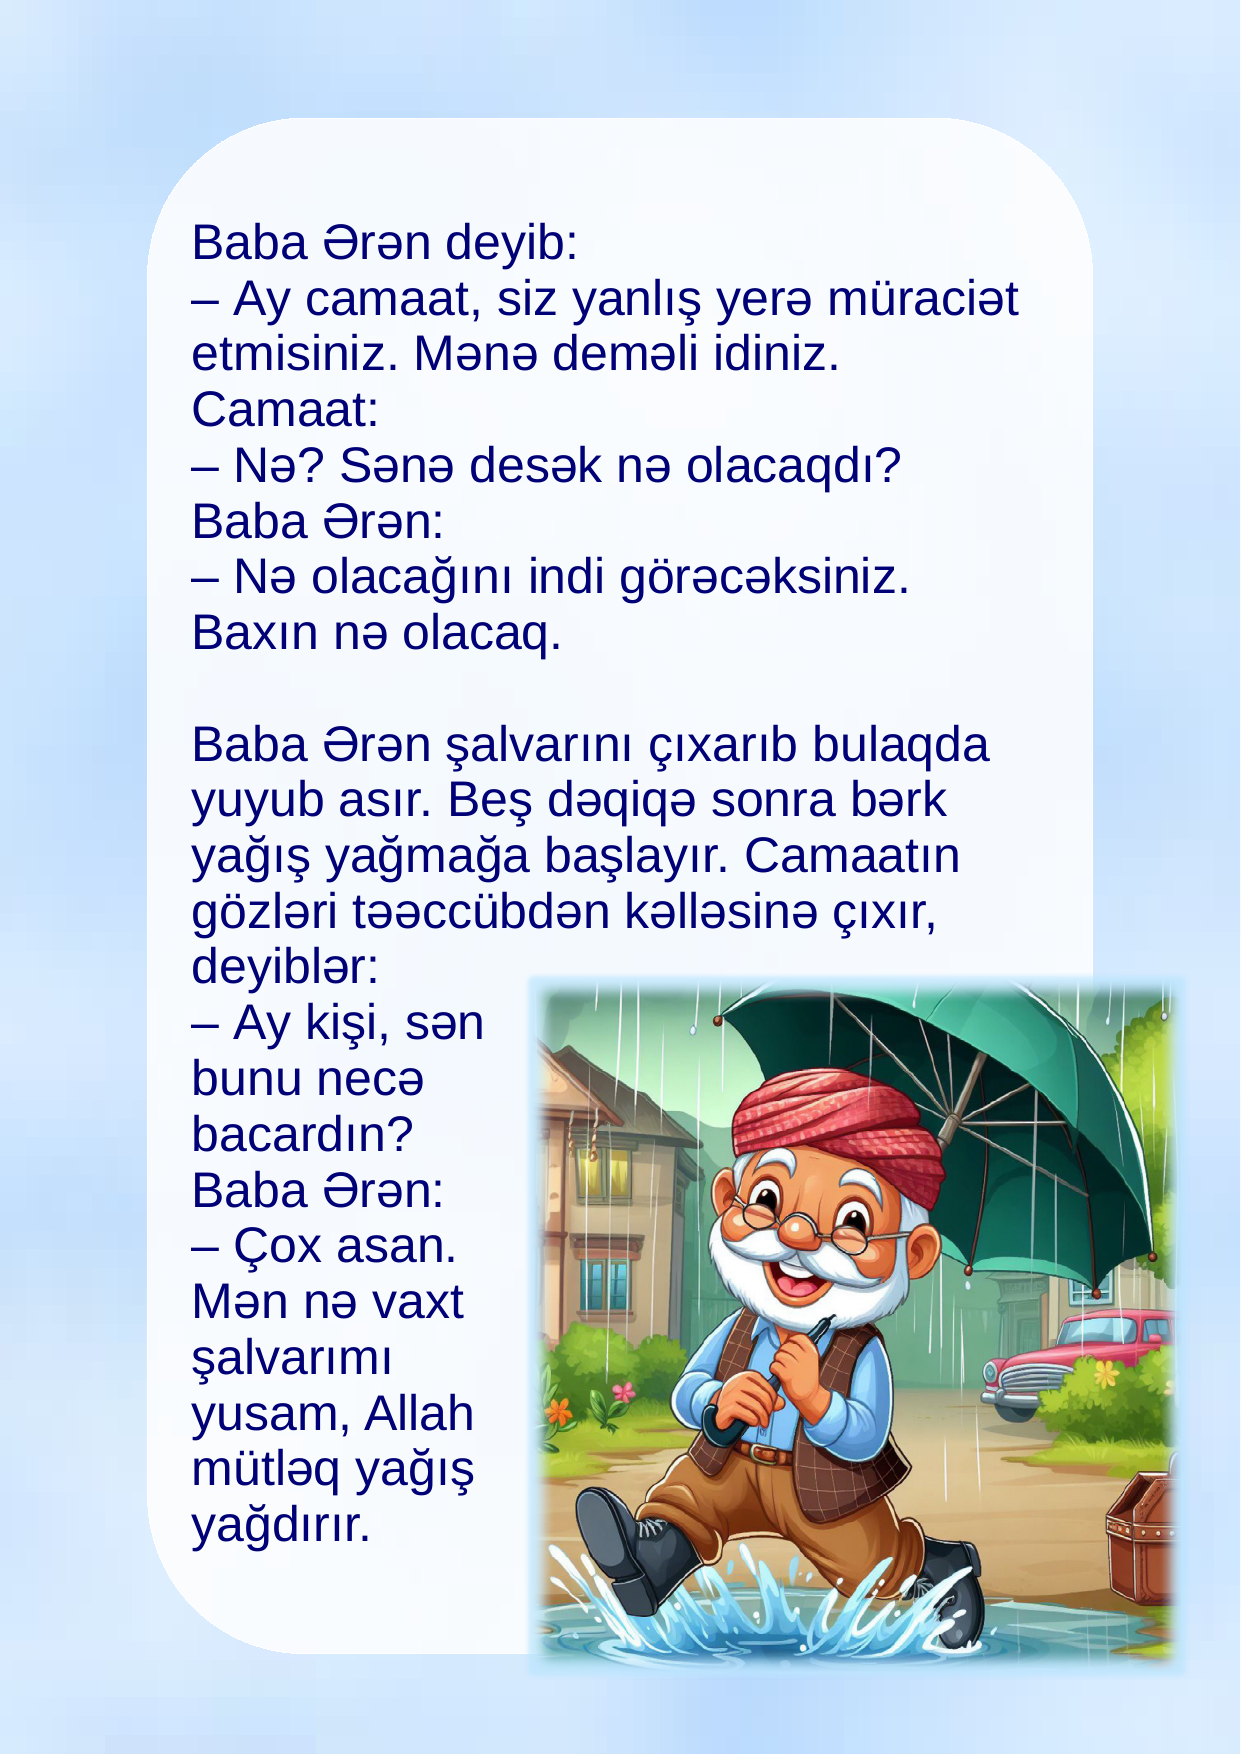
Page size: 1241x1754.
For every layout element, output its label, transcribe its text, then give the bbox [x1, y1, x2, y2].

text_box [147, 118, 1093, 1588]
picture [0, 0, 1241, 1754]
text_box Baba Ərən deyib: – Ay camaat, siz yanlış yerə müraciət etmisiniz. Mənə deməli idiniz. Camaat: – Nə? Sənə desək nə olacaqdı? Baba Ərən: – Nə olacağını indi görəcəksiniz. Baxın nə olacaq. Baba Ərən şalvarını çıxarıb bulaqda yuyub asır. Beş dəqiqə sonra bərk yağış yağmağa başlayır. Camaatın gözləri təəccübdən kəlləsinə çıxır, deyiblər: – Ay kişi, sən bunu necə bacardın? Baba Ərən: – Çox asan. Mən nə vaxt şalvarımı yusam, Allah mütləq yağış yağdırır. [177, 206, 1063, 1671]
